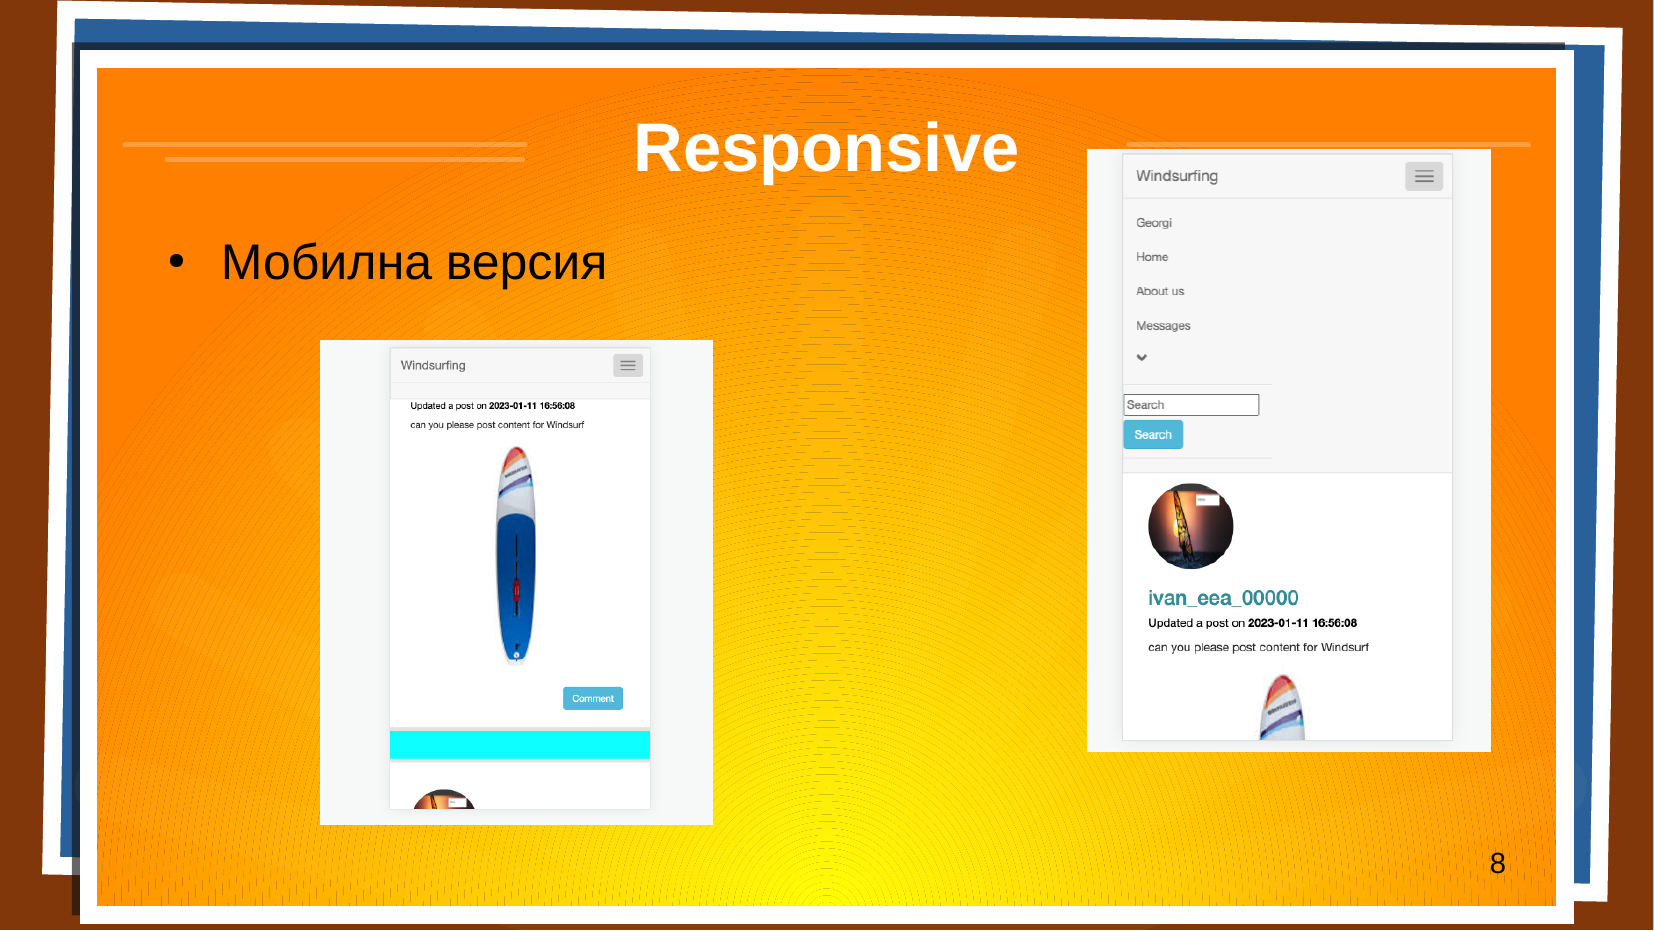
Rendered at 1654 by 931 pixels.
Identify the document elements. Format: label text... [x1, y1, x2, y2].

title Responsive [531, 73, 1123, 222]
list Мобилна версия [150, 234, 1509, 826]
picture [320, 340, 713, 826]
picture [1087, 149, 1491, 752]
